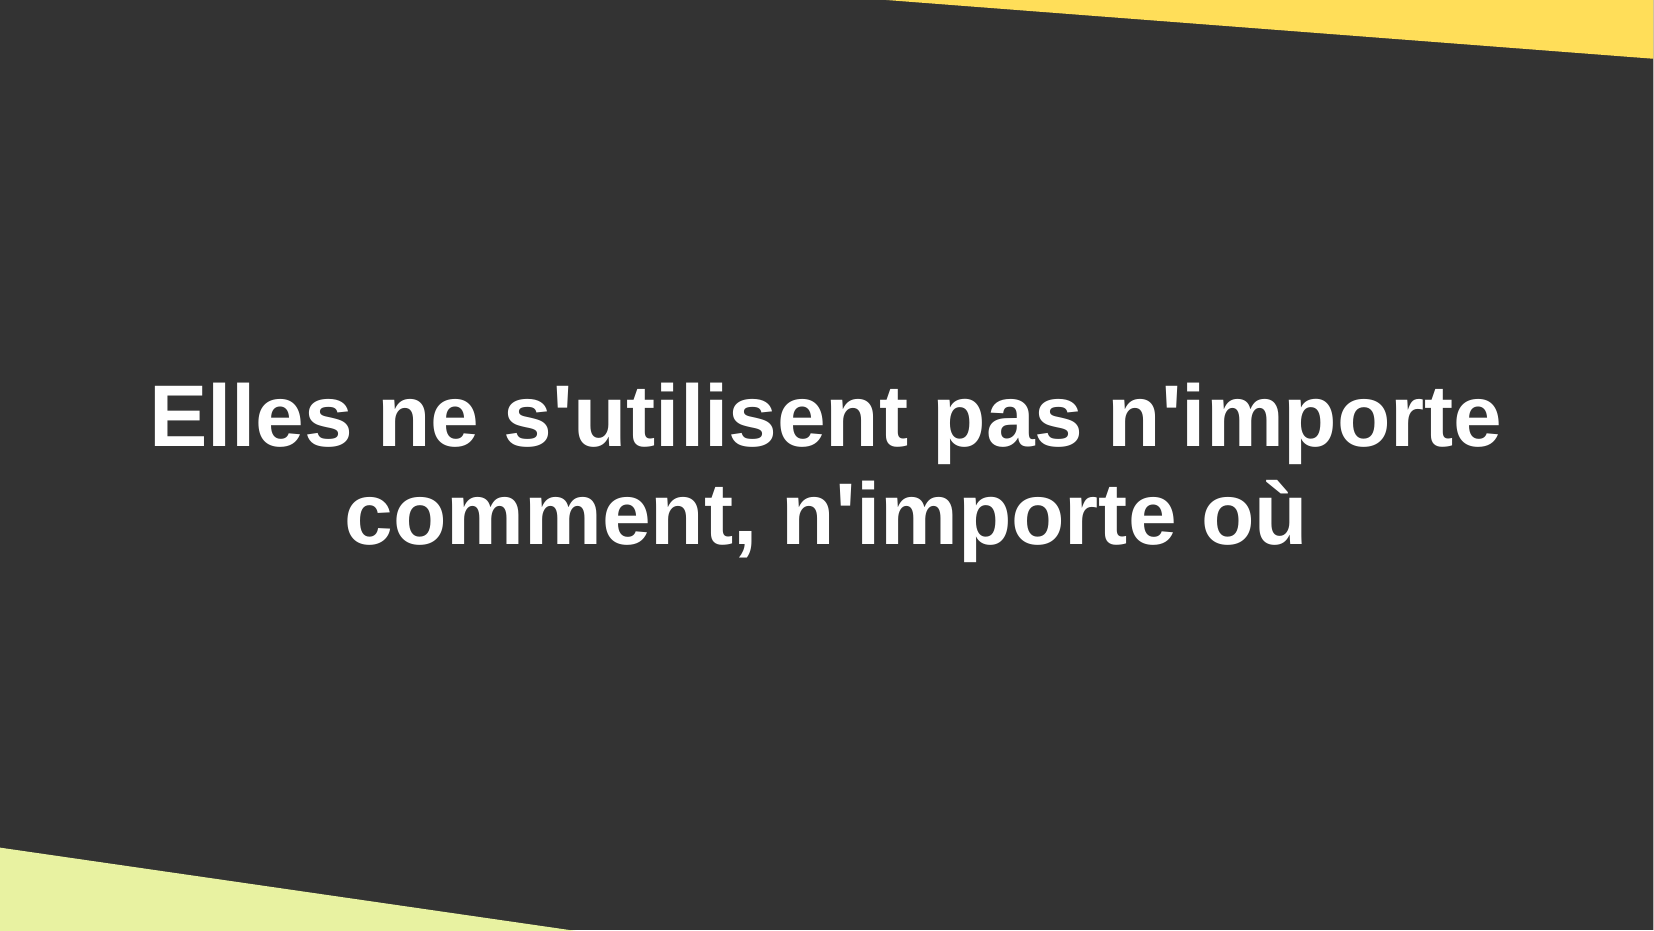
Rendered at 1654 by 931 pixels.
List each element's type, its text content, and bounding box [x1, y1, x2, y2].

text_box [886, 0, 1654, 59]
title Elles ne s'utilisent pas n'importe comment, n'importe où [31, 367, 1622, 588]
text_box [0, 847, 577, 931]
